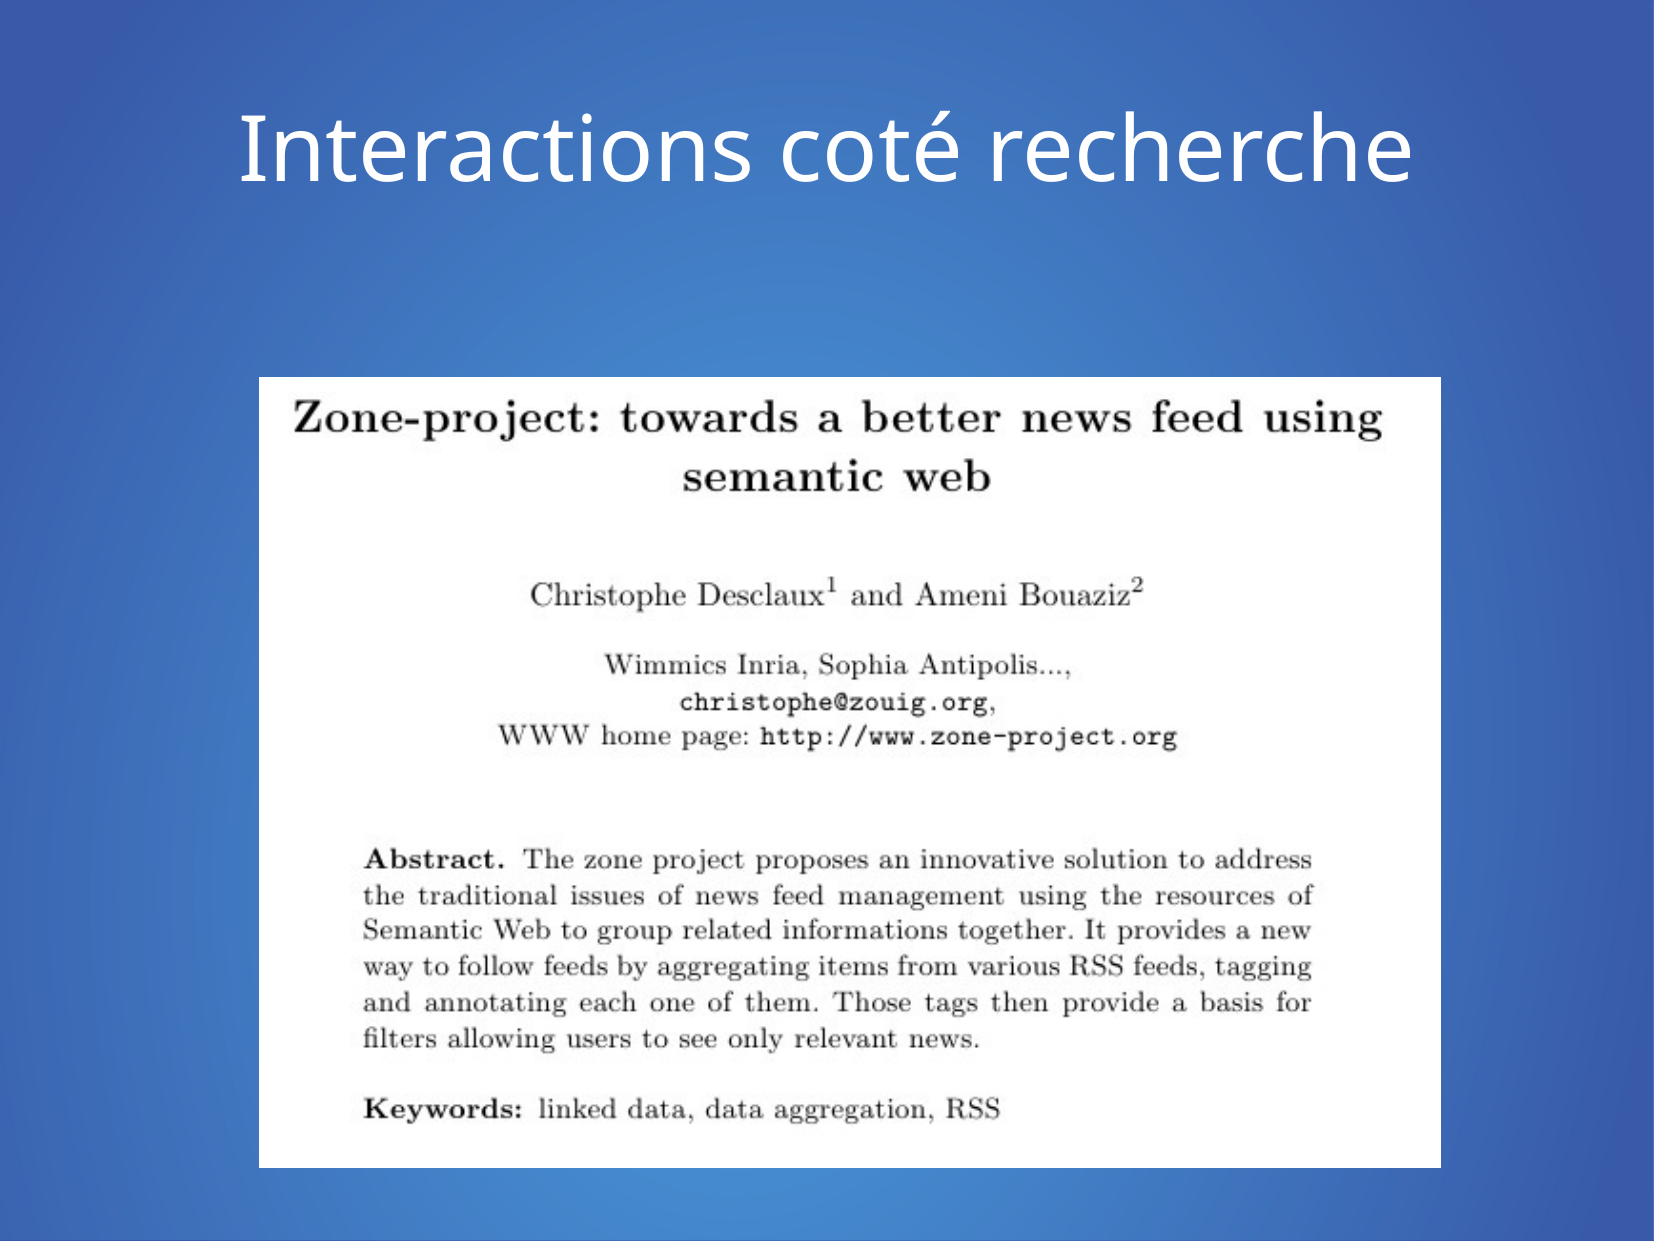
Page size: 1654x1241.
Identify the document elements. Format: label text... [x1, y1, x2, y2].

picture [0, 0, 1654, 1241]
title Interactions coté recherche [82, 50, 1571, 243]
